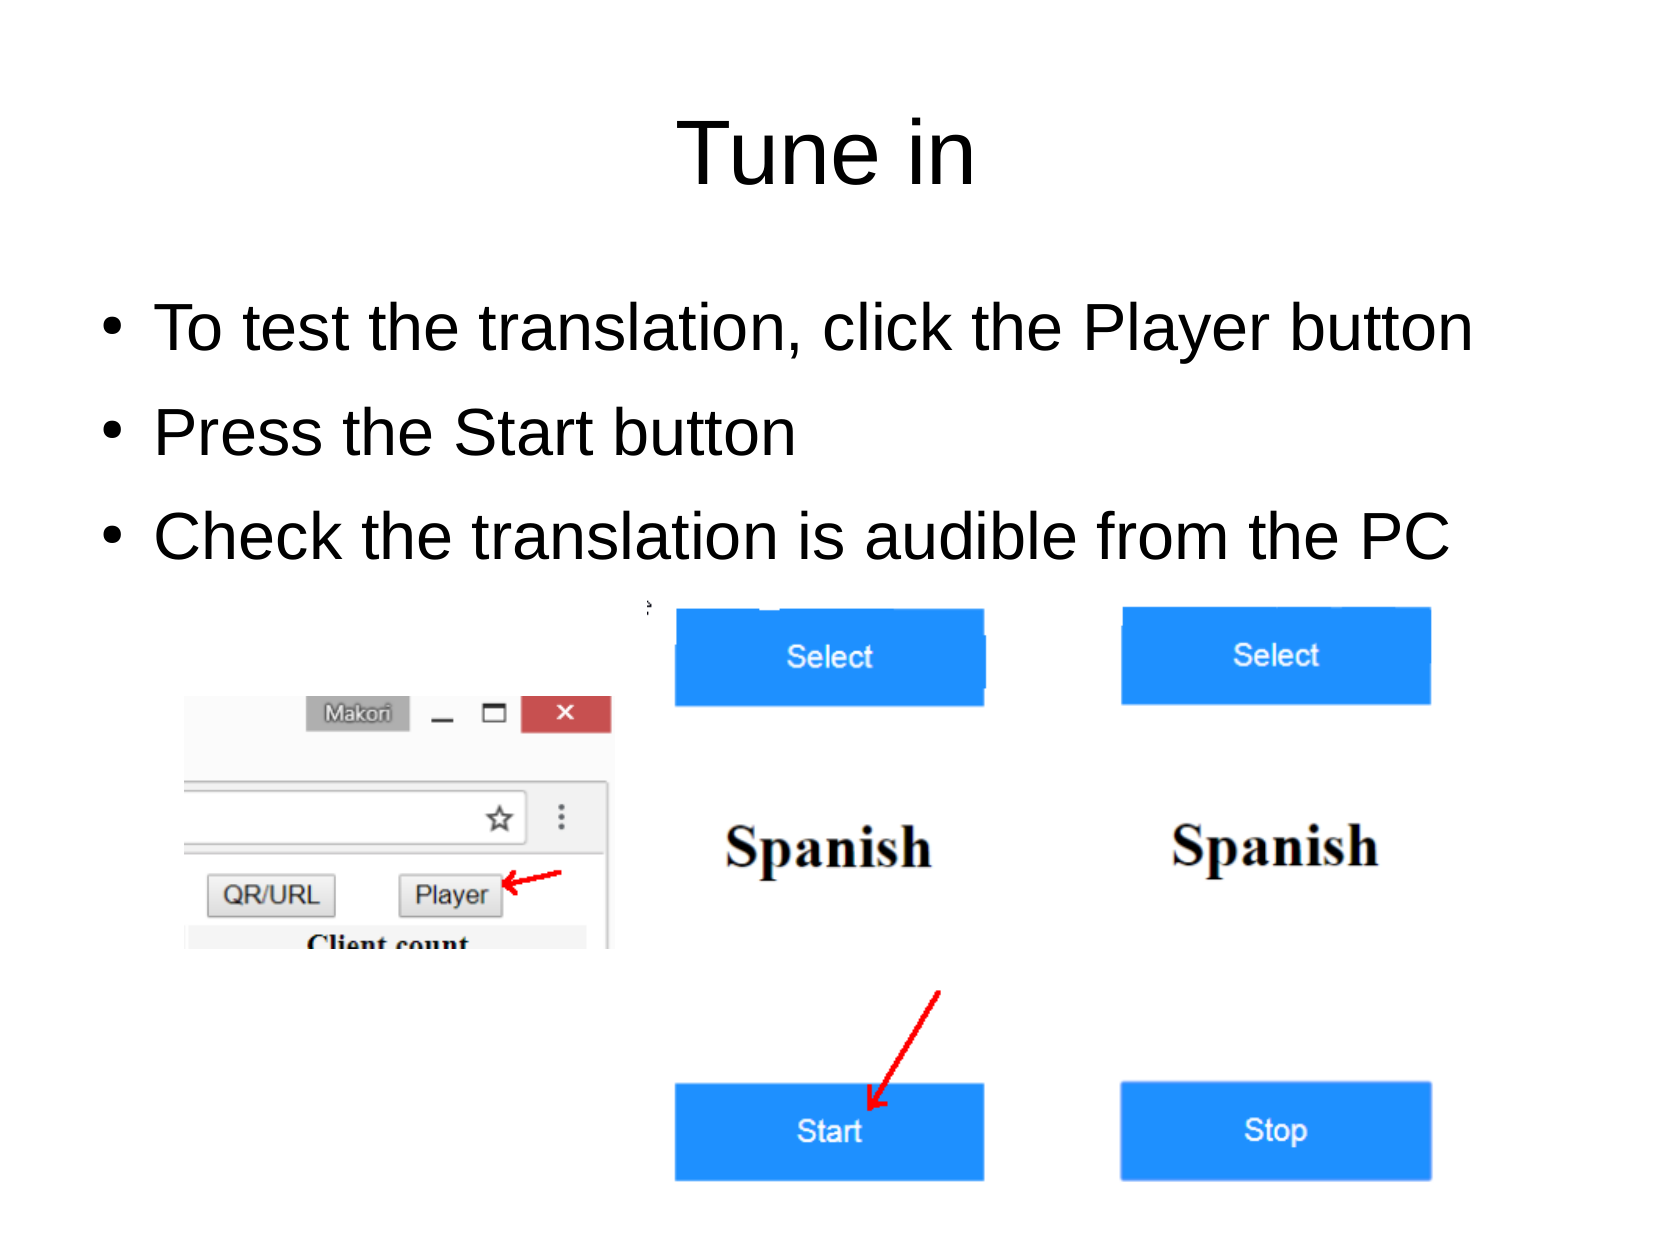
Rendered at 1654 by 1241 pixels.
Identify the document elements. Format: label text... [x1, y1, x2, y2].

picture [647, 587, 1016, 1205]
picture [1098, 579, 1491, 1229]
title Tune in [82, 49, 1571, 257]
picture [184, 696, 615, 949]
list To test the translation, click the Player button Press the Start button Check the translation is audible from the PC [82, 290, 1571, 591]
